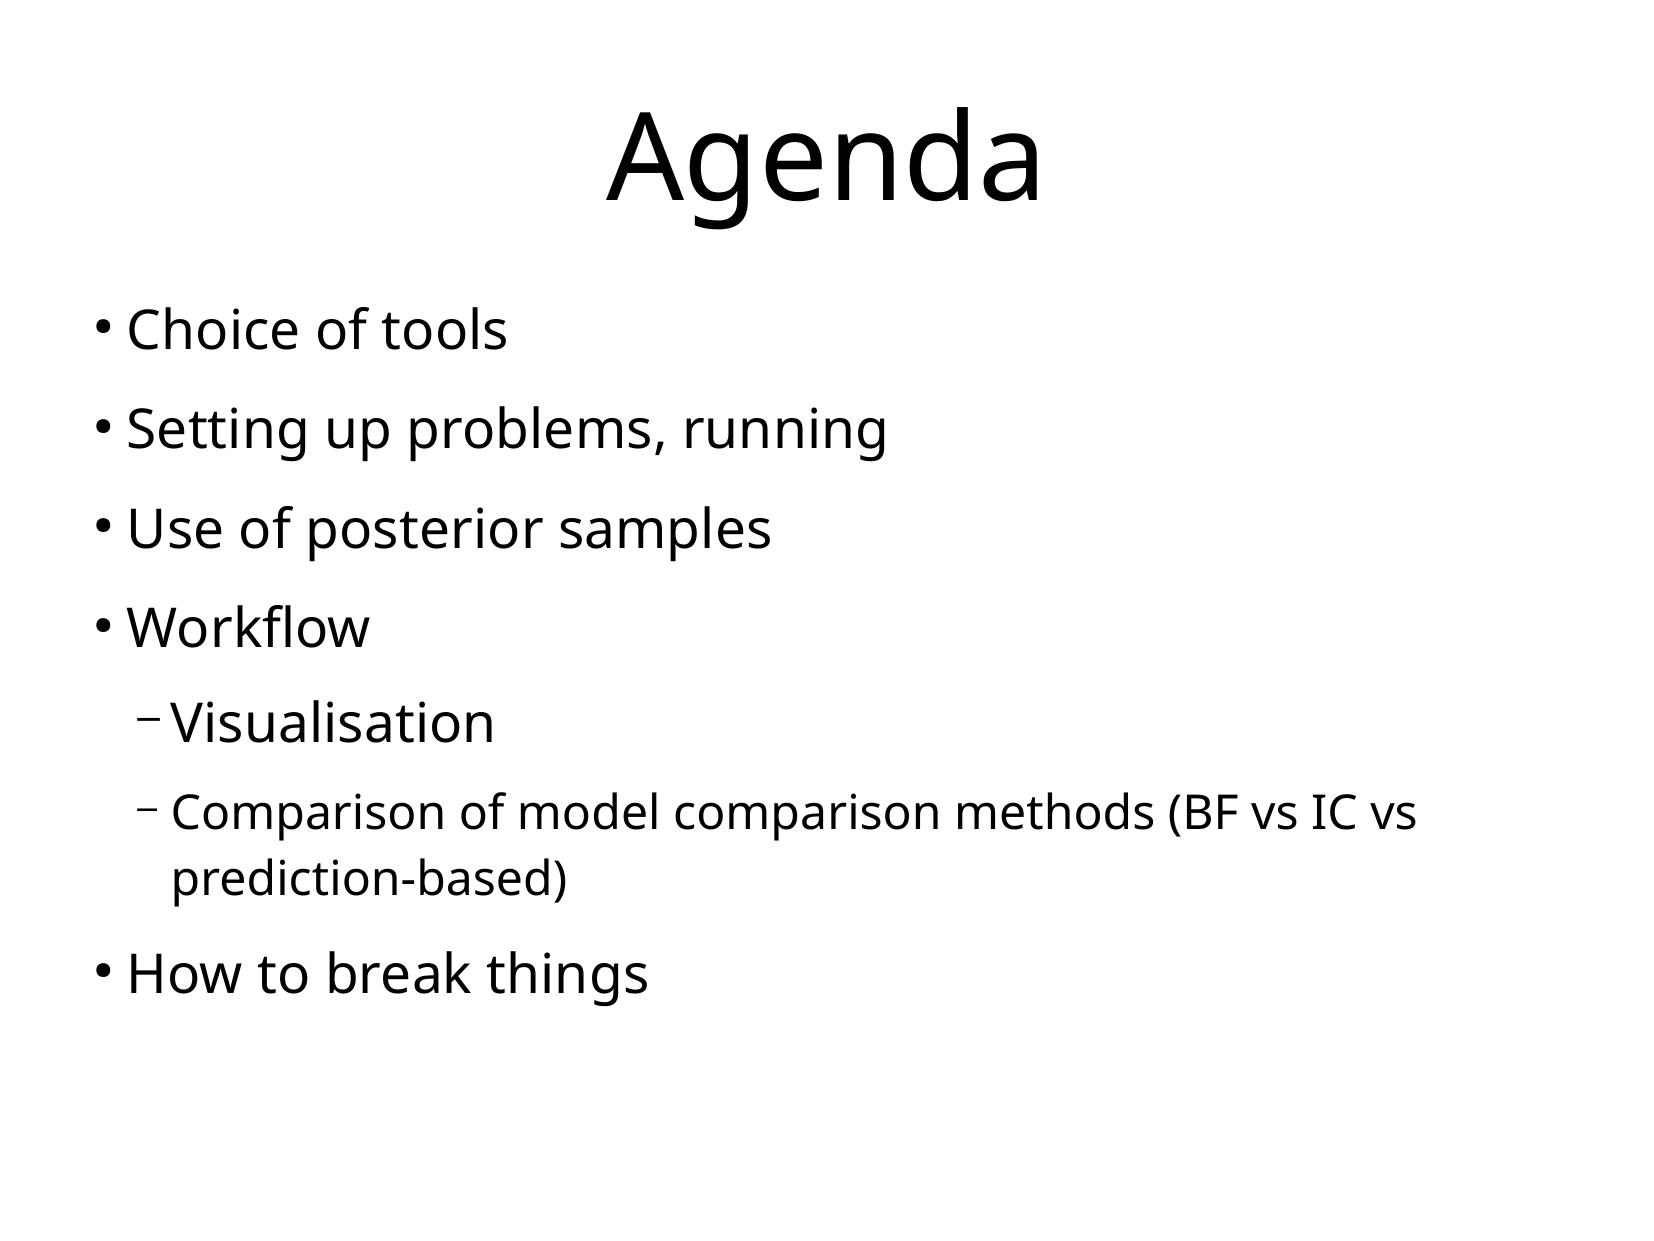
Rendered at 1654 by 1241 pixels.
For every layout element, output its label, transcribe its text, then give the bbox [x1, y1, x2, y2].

list Choice of tools Setting up problems, running Use of posterior samples Workflow Visualisation Comparison of model comparison methods (BF vs IC vs prediction-based) How to break things [82, 290, 1571, 1010]
title Agenda [82, 49, 1571, 257]
